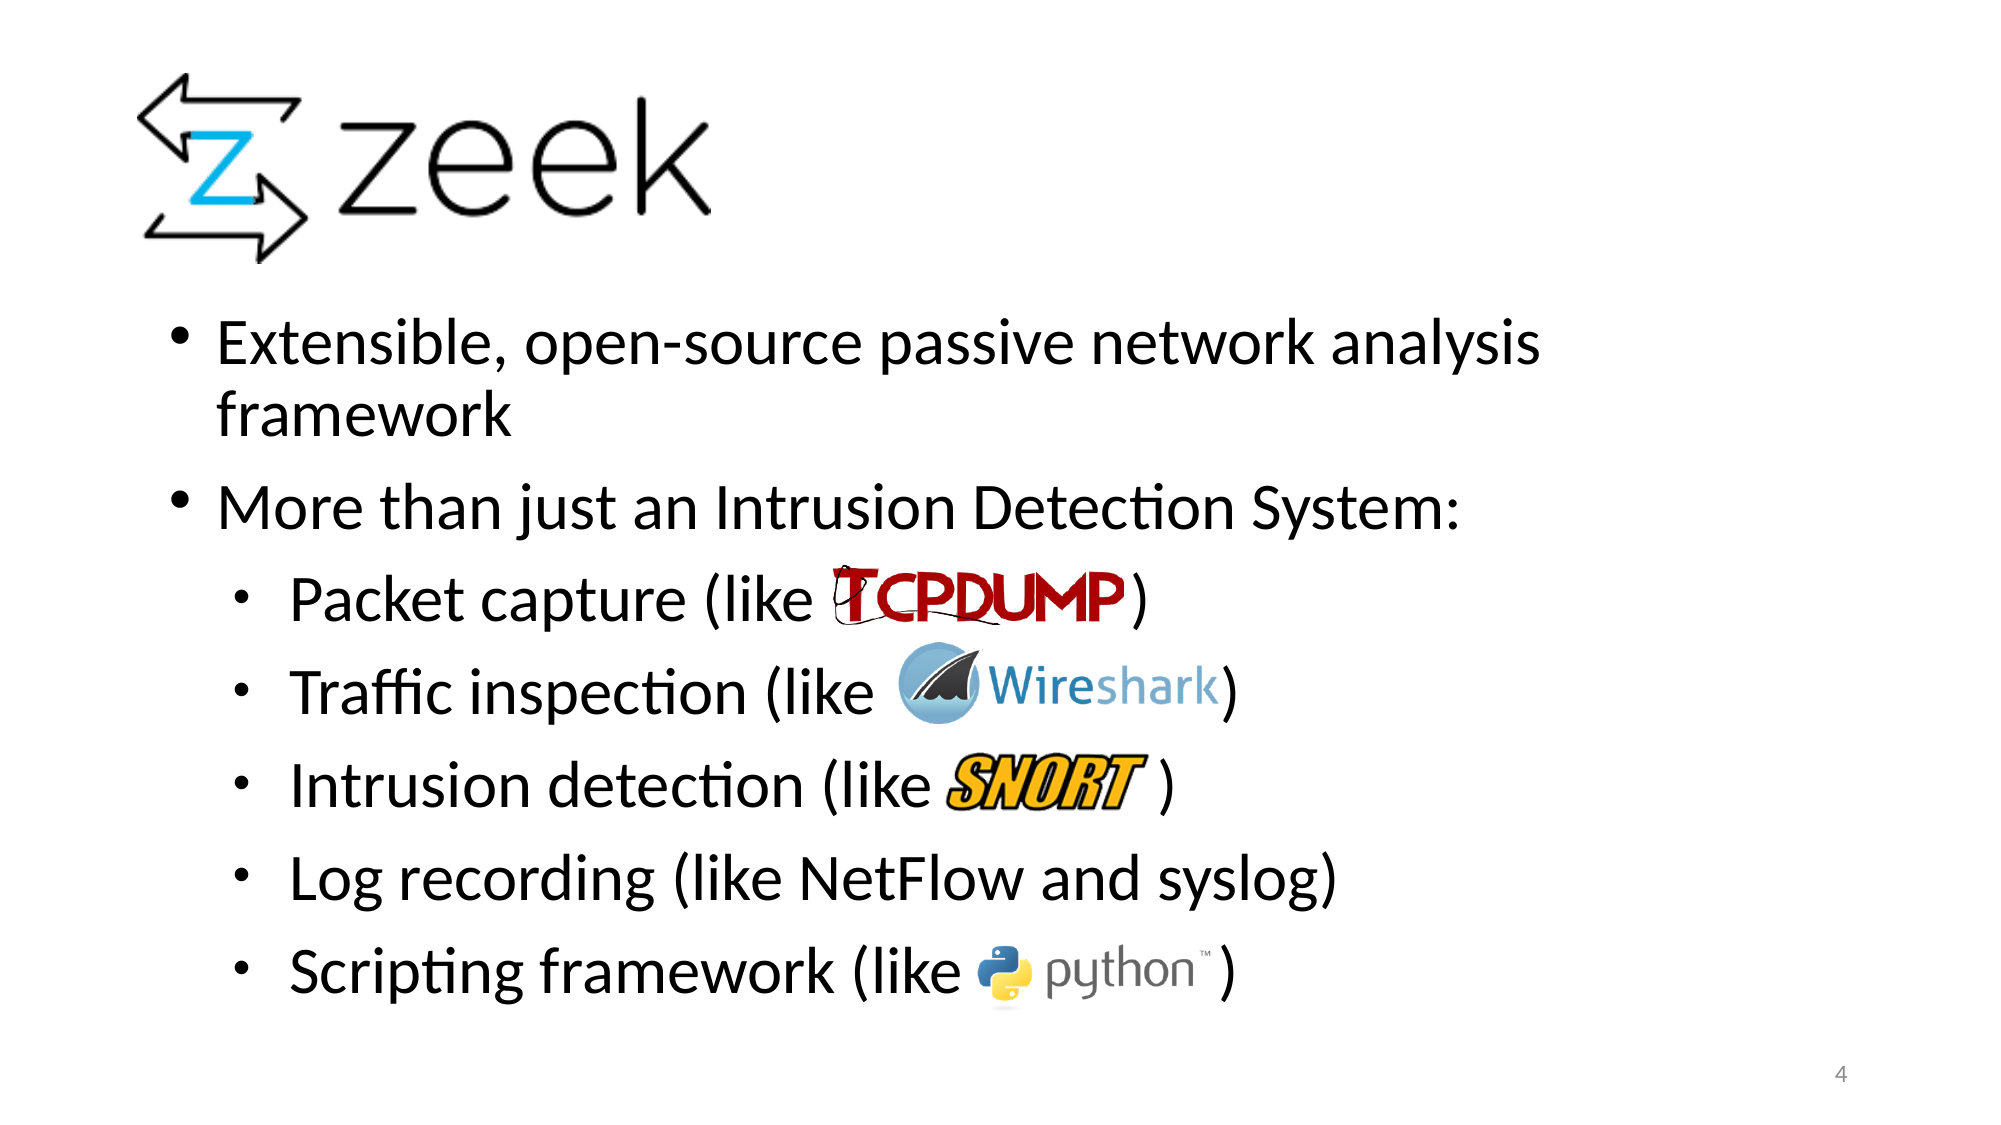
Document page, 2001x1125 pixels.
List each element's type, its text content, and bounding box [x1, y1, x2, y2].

slide_number <number> [1412, 1042, 1863, 1103]
picture [822, 555, 1124, 625]
picture [137, 73, 711, 264]
picture [953, 918, 1234, 1037]
list Extensible, open-source passive network analysis framework More than just an Intrusion Detection System: Packet capture (like ) Traffic inspection (like ) Intrusion detection (like ) Log recording (like NetFlow and syslog) Scripting framework (like ) [137, 299, 1863, 1014]
text_box [898, 642, 1219, 724]
picture [944, 752, 1150, 818]
